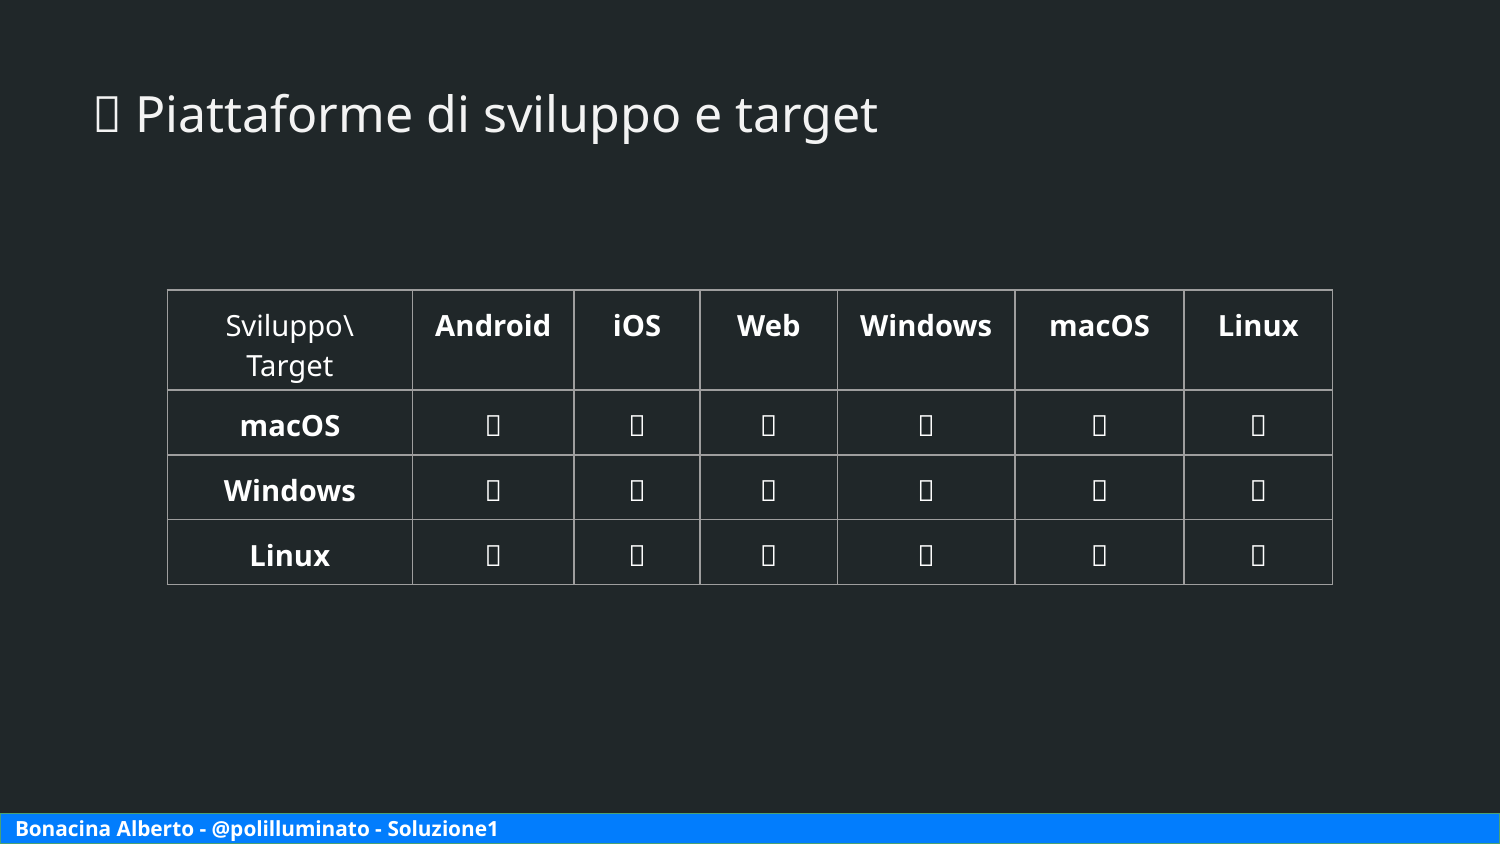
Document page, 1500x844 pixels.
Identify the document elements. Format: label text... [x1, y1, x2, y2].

table_cell ❌ [575, 520, 699, 584]
table_cell ❌ [575, 456, 699, 519]
table_cell ❌ [1185, 391, 1332, 454]
text_box Bonacina Alberto - @polilluminato - Soluzione1 [0, 800, 1500, 844]
table_cell ✅ [1185, 520, 1332, 584]
table_cell ❌ [1016, 520, 1183, 584]
table_header iOS [575, 291, 699, 389]
table_header Android [413, 291, 573, 389]
table_cell ✅ [575, 391, 699, 454]
table_cell ✅ [413, 520, 573, 584]
table_cell ✅ [838, 456, 1014, 519]
table_cell Windows [168, 456, 412, 519]
table_header Linux [1185, 291, 1332, 389]
table_cell ✅ [1016, 391, 1183, 454]
table_header Sviluppo\Target [168, 291, 412, 389]
table_cell ✅ [701, 456, 837, 519]
table_header macOS [1016, 291, 1183, 389]
table_cell ❌ [1016, 456, 1183, 519]
table_cell ✅ [701, 391, 837, 454]
table_cell ❌ [1185, 456, 1332, 519]
text_box 🎯 Piattaforme di sviluppo e target [77, 67, 968, 159]
table_cell ❌ [838, 520, 1014, 584]
table_cell ✅ [413, 391, 573, 454]
table_cell ✅ [701, 520, 837, 584]
table_cell ❌ [838, 391, 1014, 454]
table_cell ✅ [413, 456, 573, 519]
table_header Windows [838, 291, 1014, 389]
table_cell macOS [168, 391, 412, 454]
table_cell Linux [168, 520, 412, 584]
table_header Web [701, 291, 837, 389]
